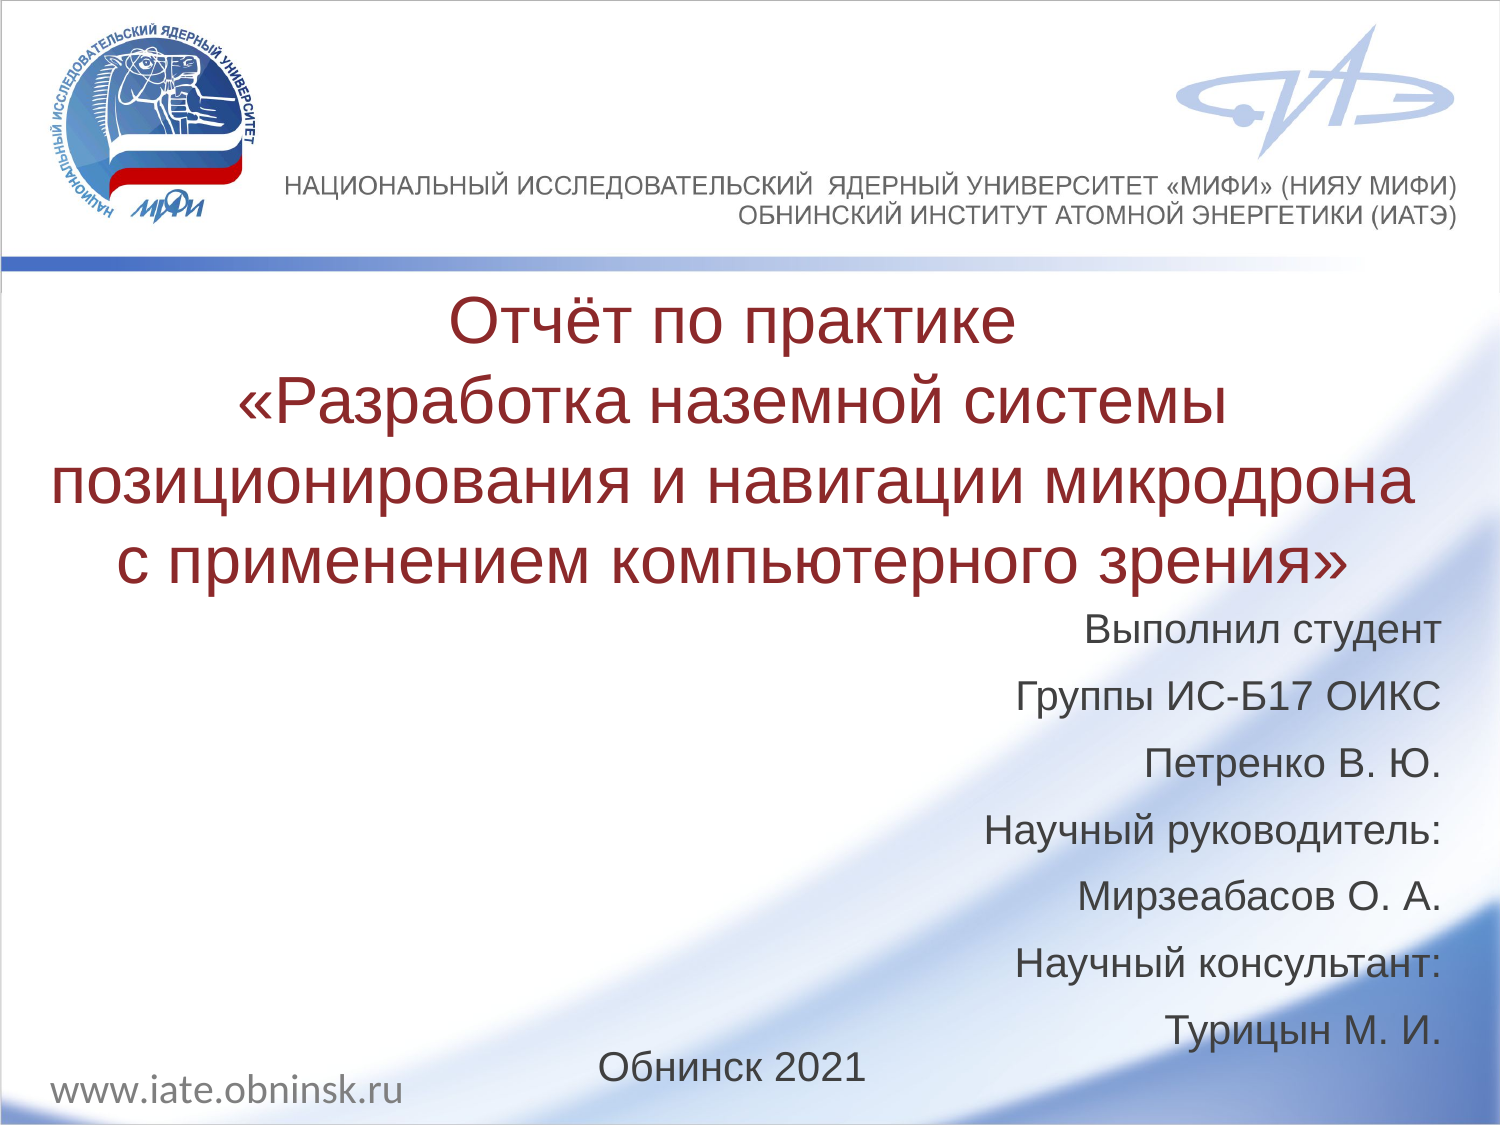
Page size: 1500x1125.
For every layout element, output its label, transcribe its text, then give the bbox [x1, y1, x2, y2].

title Отчёт по практике «Разработка наземной системы позиционирования и навигации микродрона с применением компьютерного зрения» [24, 241, 1443, 633]
text_box Обнинск 2021 [35, 1039, 1430, 1090]
subtitle Выполнил студент Группы ИС-Б17 ОИКС Петренко В. Ю. Научный руководитель: Мирзеабасов О. А. Научный консультант: Турицын М. И. [48, 633, 1443, 1053]
picture [0, 0, 1500, 1125]
